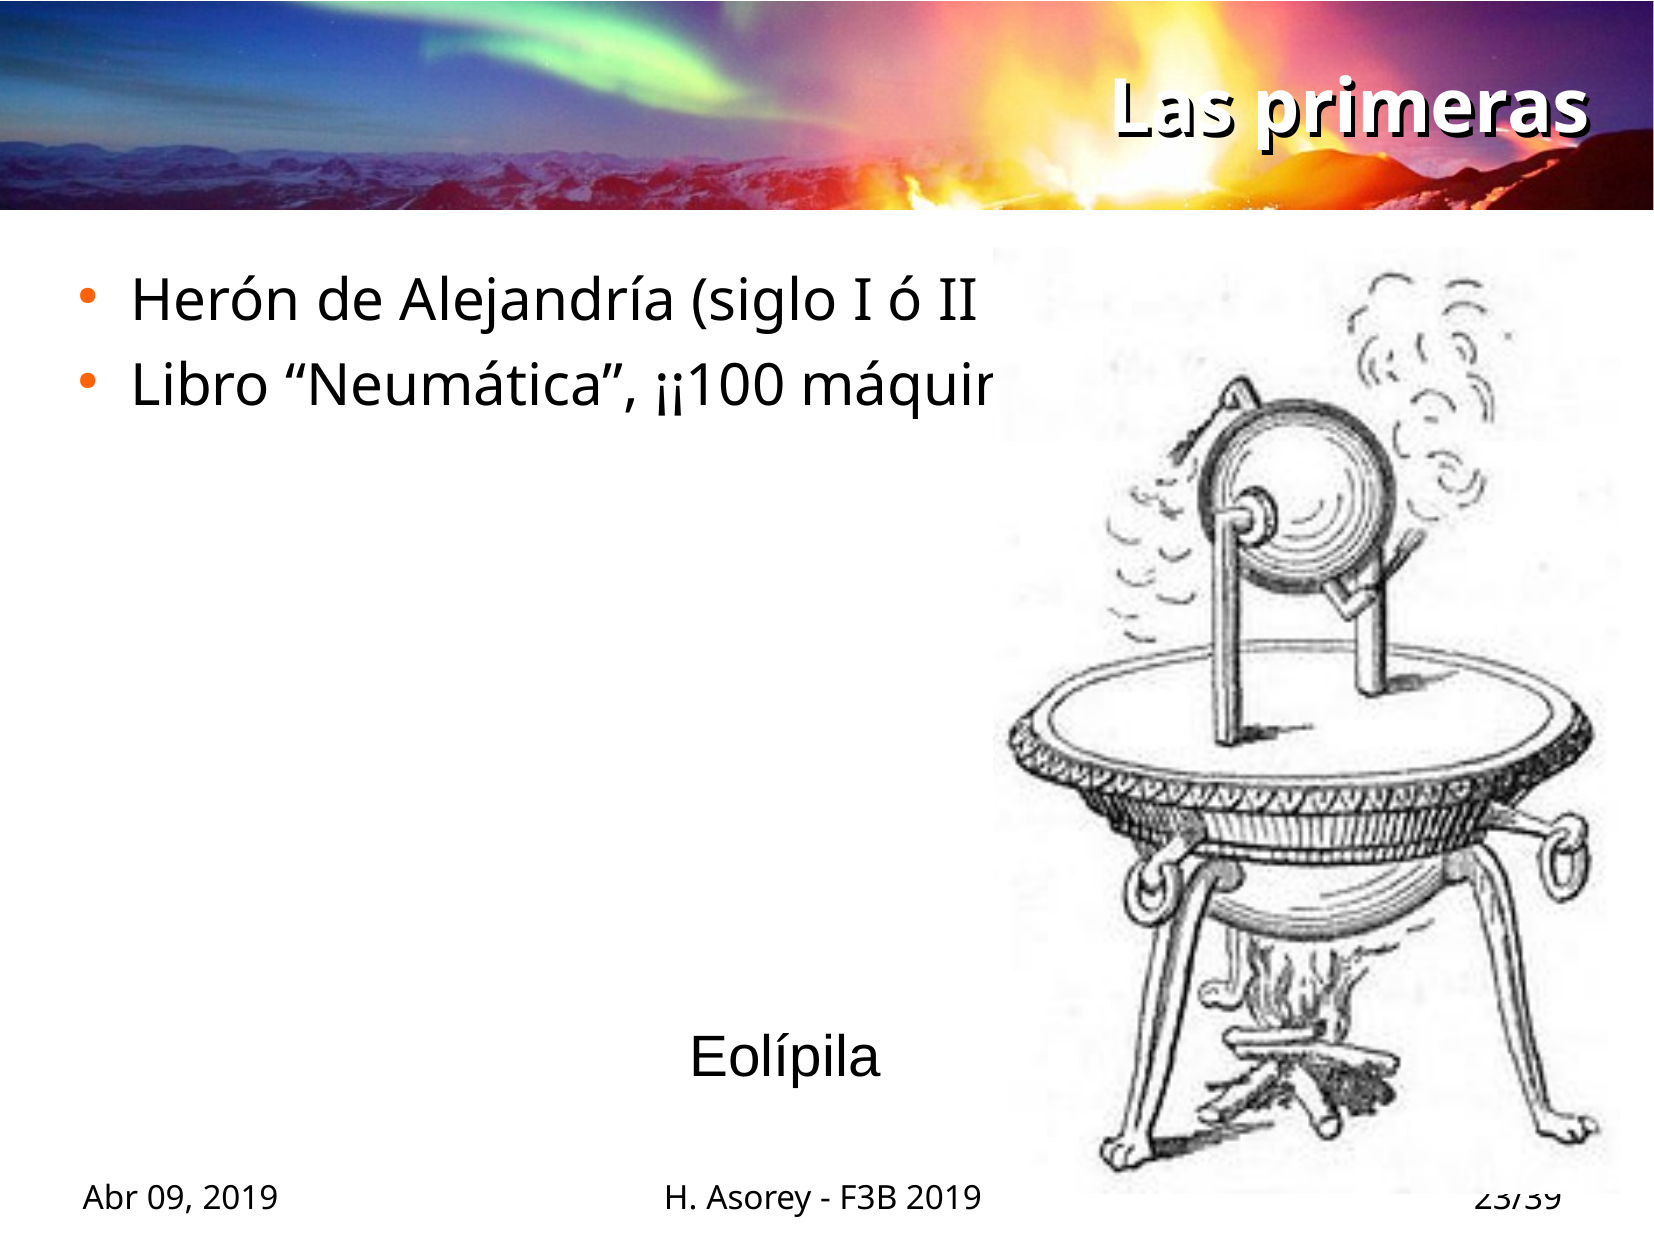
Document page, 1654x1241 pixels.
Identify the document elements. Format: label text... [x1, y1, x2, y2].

text_box Eolípila [674, 1010, 962, 1097]
list Herón de Alejandría (siglo I ó II a.C.) Libro “Neumática”, ¡¡100 máquinas!! [45, 255, 993, 1156]
picture [0, 1, 1654, 210]
picture [993, 247, 1621, 1195]
title Las primeras [45, 15, 1606, 191]
